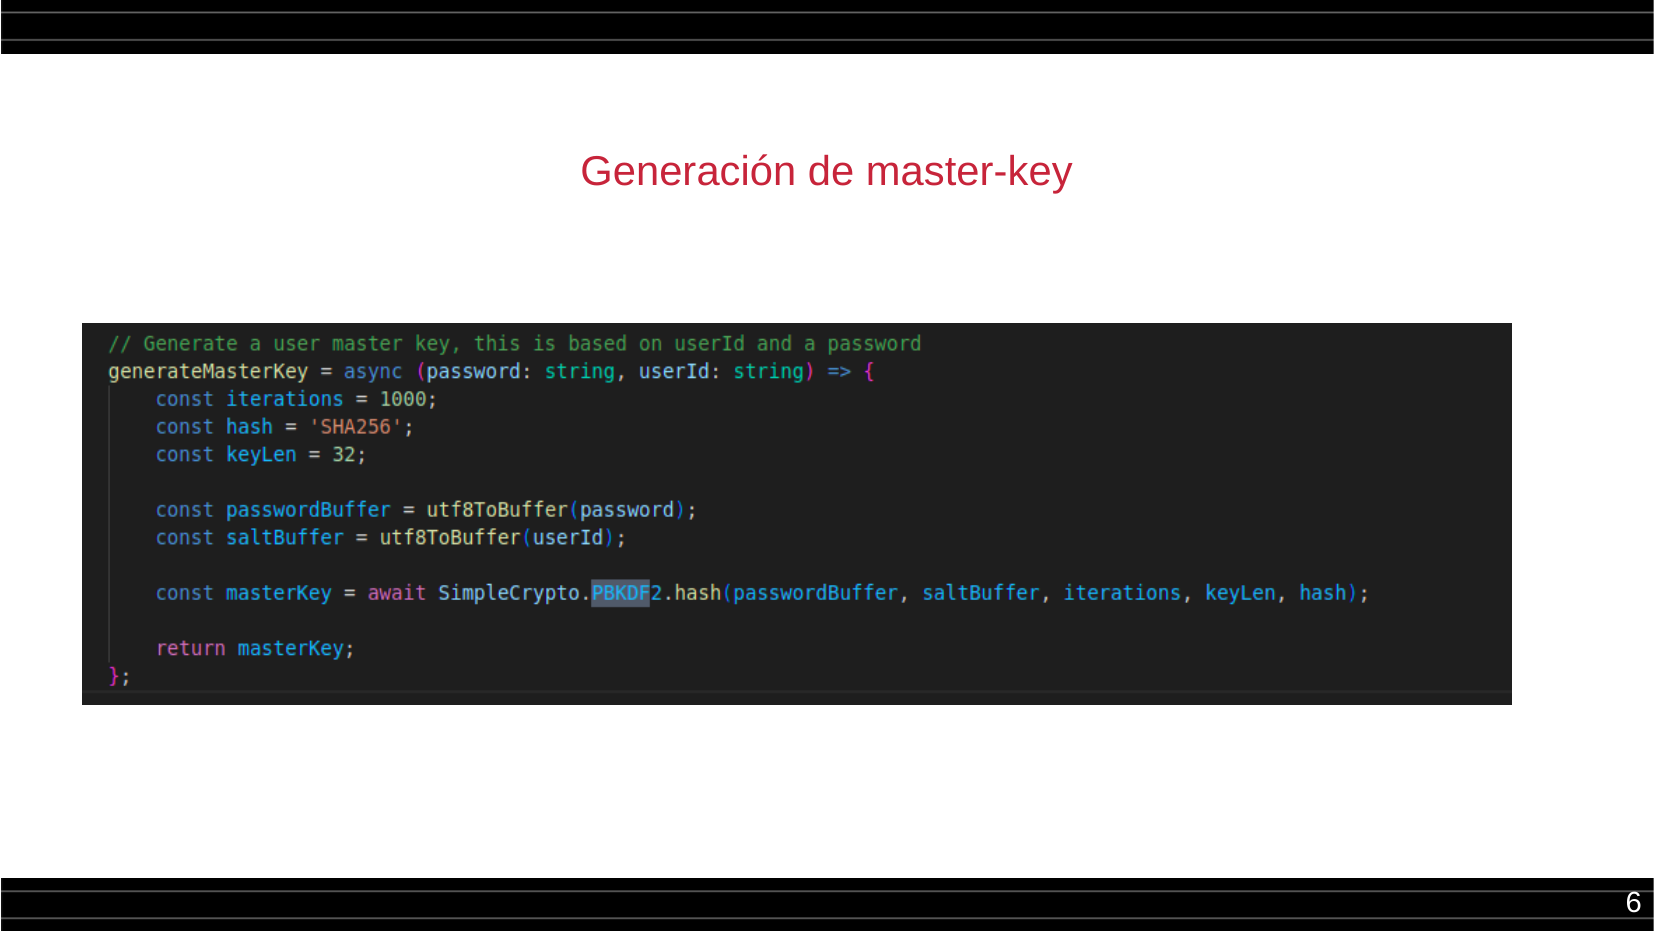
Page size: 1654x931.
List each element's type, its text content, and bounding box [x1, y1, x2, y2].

picture [82, 323, 1512, 706]
title Generación de master-key [82, 92, 1571, 249]
picture [1, 0, 1654, 54]
picture [1, 878, 1654, 931]
